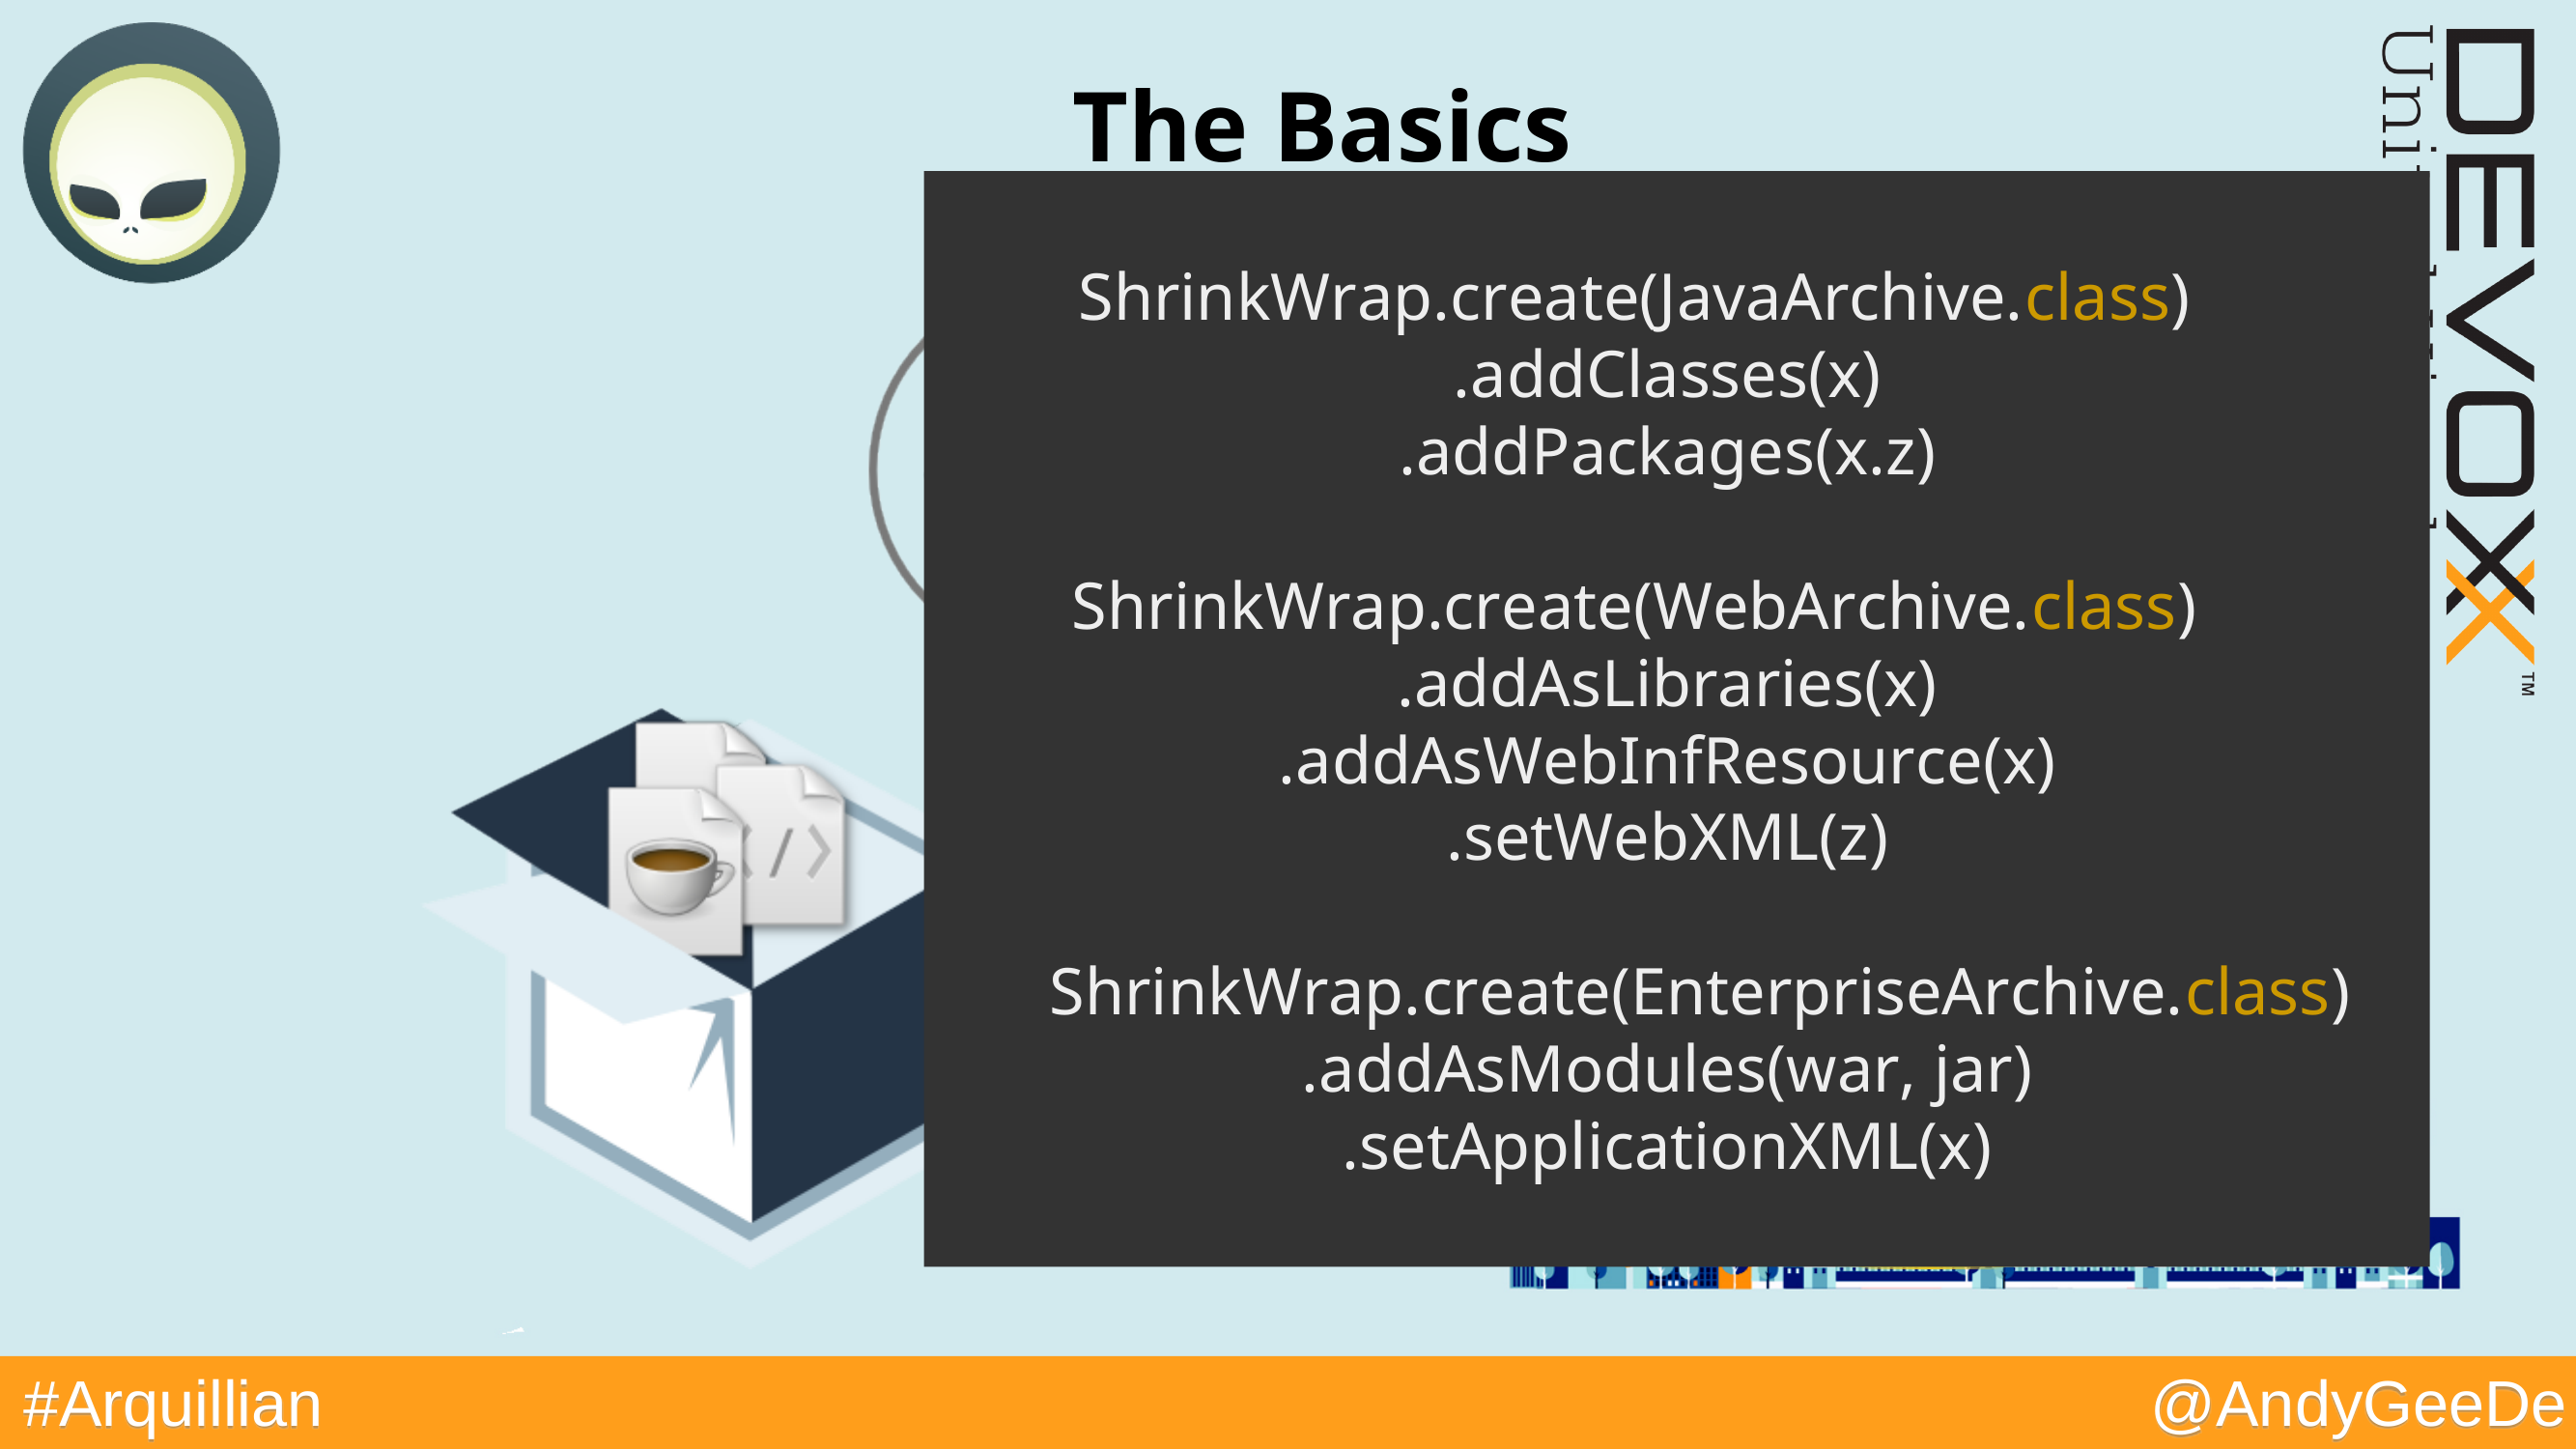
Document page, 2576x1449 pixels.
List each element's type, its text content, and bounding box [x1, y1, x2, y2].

title The Basics [197, 58, 2448, 243]
text_box ShrinkWrap.create(JavaArchive.class) .addClasses(x) .addPackages(x.z) ShrinkWrap.create(WebArchive.class) .addAsLibraries(x) .addAsWebInfResource(x) .setWebXML(z) ShrinkWrap.create(EnterpriseArchive.class) .addAsModules(war, jar) .setApplicationXML(x) [923, 171, 2430, 1267]
picture [0, 0, 2576, 1355]
